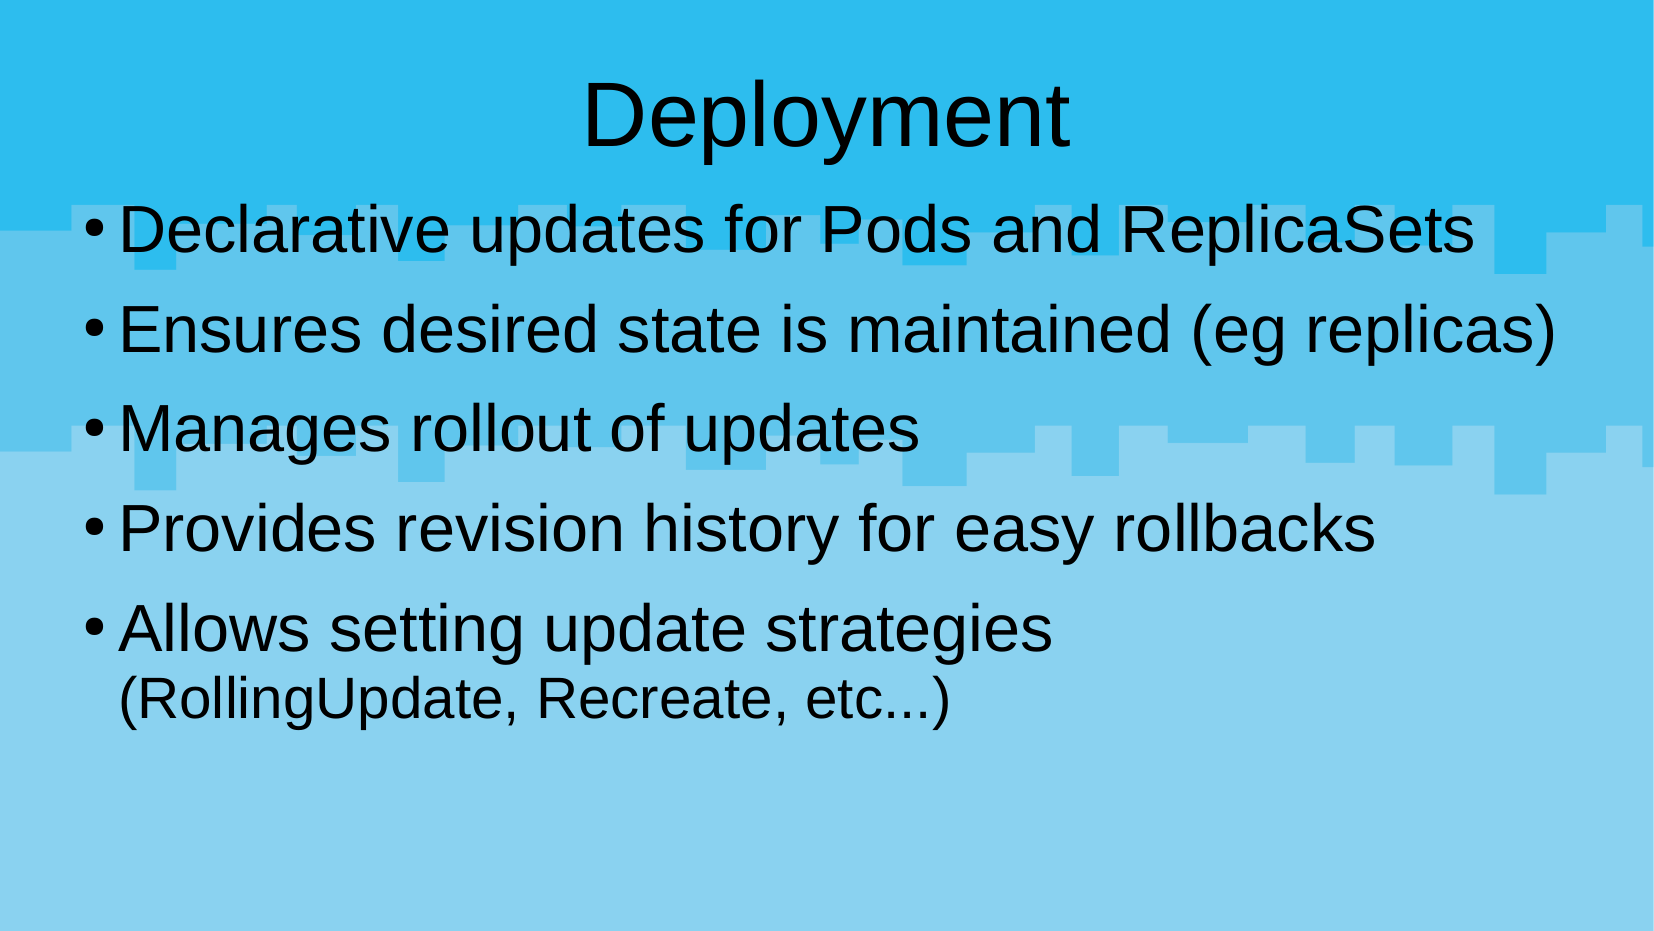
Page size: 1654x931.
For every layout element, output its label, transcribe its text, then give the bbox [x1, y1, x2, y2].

title Deployment [82, 37, 1571, 192]
picture [0, 0, 1654, 931]
subtitle Declarative updates for Pods and ReplicaSets Ensures desired state is maintained (eg replicas) Manages rollout of updates Provides revision history for easy rollbacks Allows setting update strategies (RollingUpdate, Recreate, etc...) [82, 192, 1571, 866]
